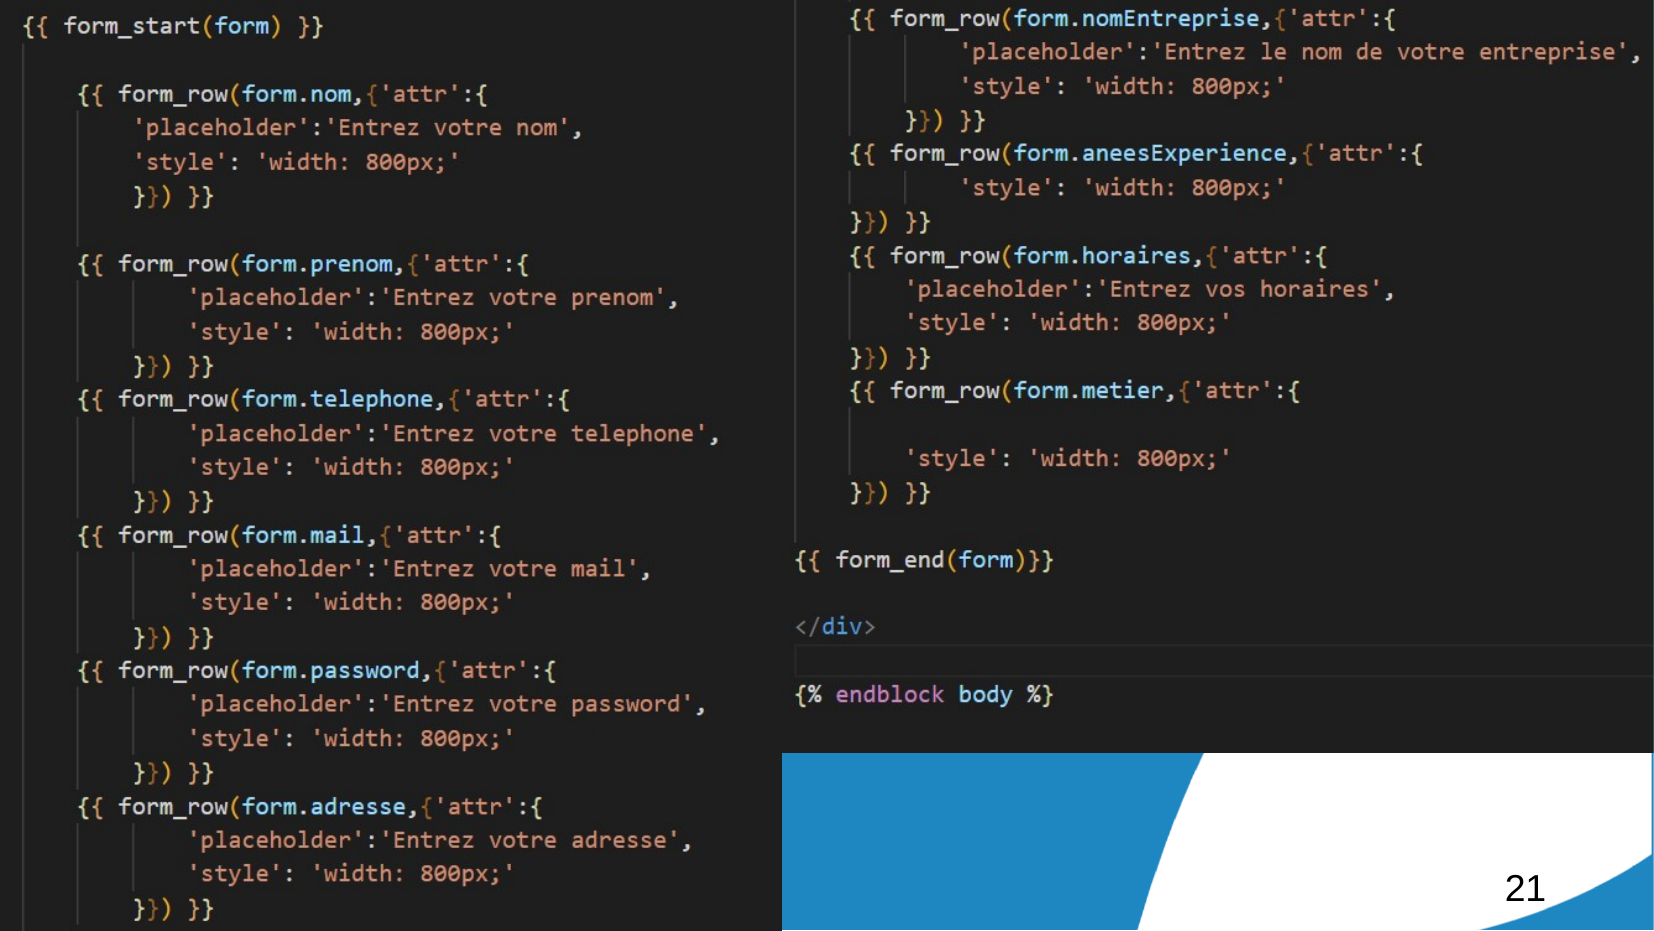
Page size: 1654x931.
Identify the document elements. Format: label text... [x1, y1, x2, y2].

text_box <numéro> [1490, 860, 1654, 931]
picture [0, 0, 1654, 931]
